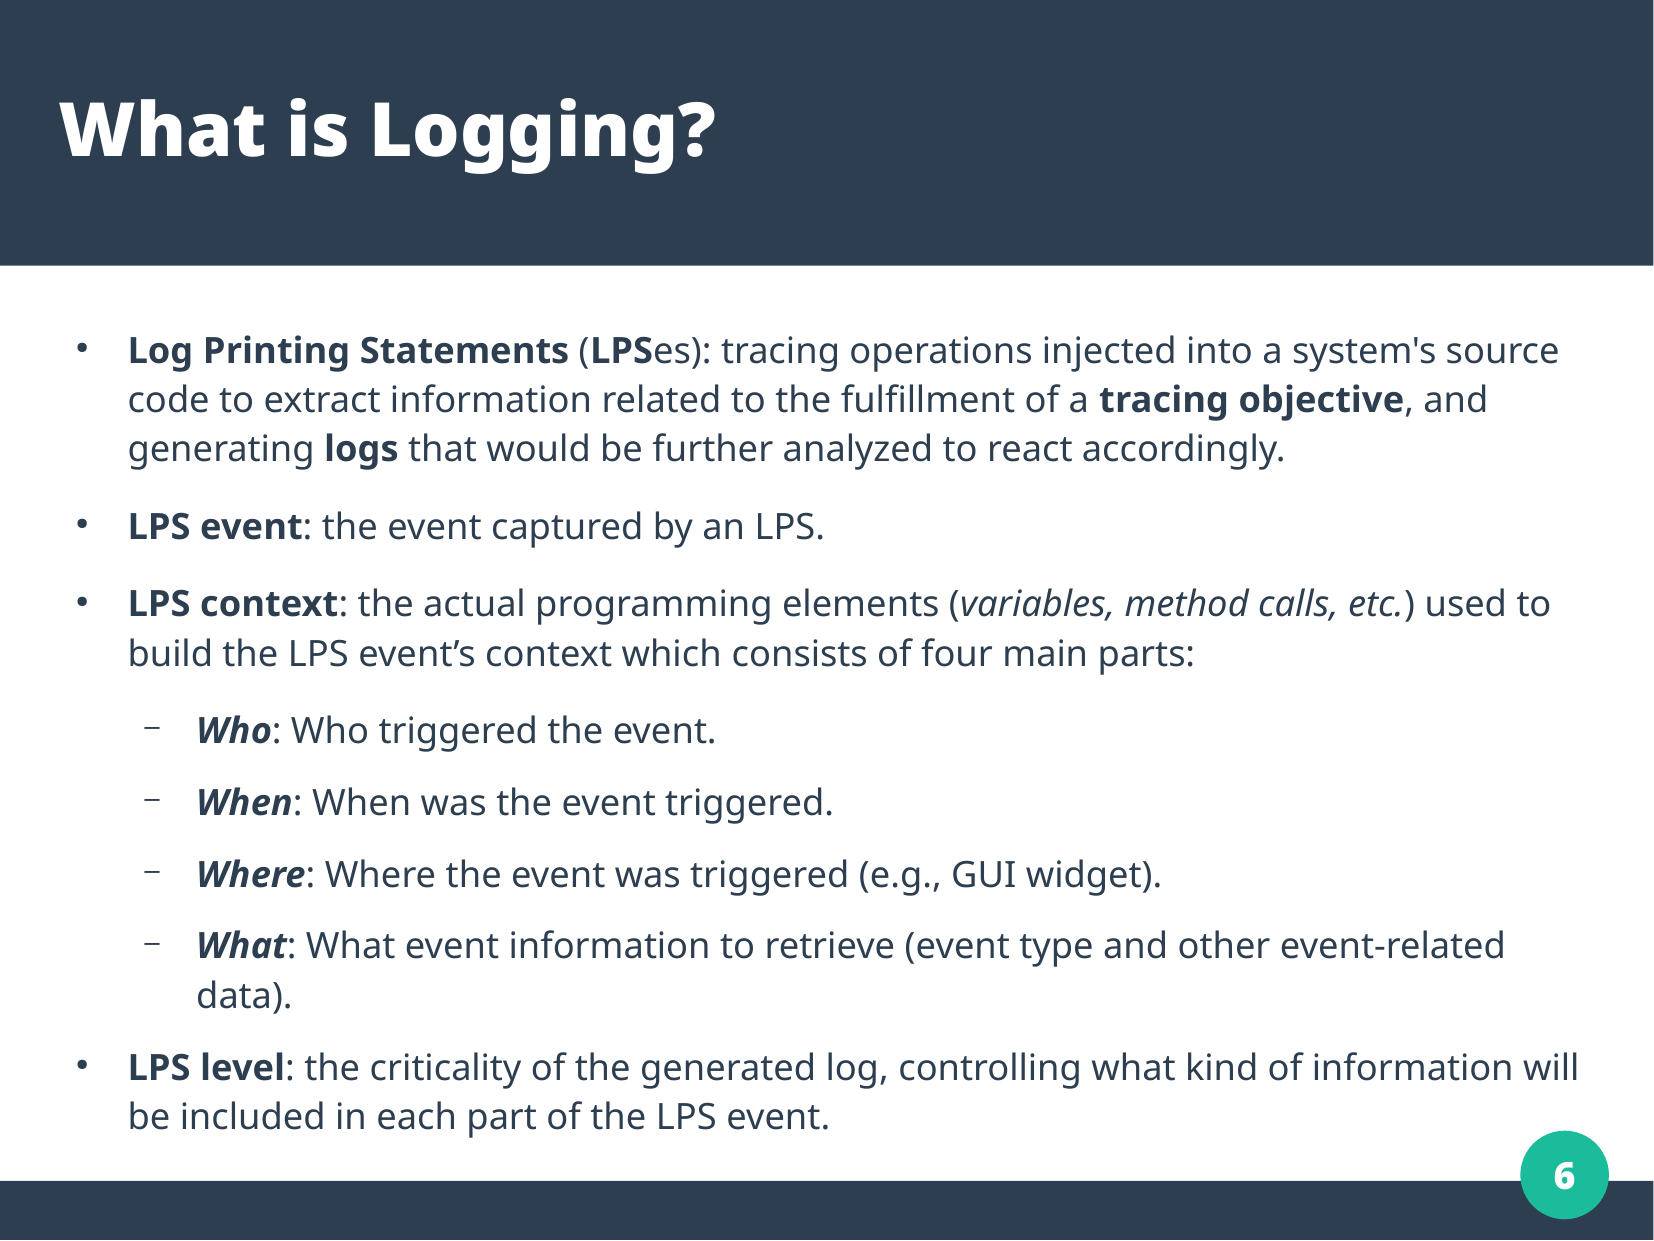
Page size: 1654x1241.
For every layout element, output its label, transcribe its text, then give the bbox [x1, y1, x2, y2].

list Log Printing Statements (LPSes): tracing operations injected into a system's source code to extract information related to the fulfillment of a tracing objective, and generating logs that would be further analyzed to react accordingly. LPS event: the event captured by an LPS. LPS context: the actual programming elements (variables, method calls, etc.) used to build the LPS event’s context which consists of four main parts: Who: Who triggered the event. When: When was the event triggered. Where: Where the event was triggered (e.g., GUI widget). What: What event information to retrieve (event type and other event-related data). LPS level: the criticality of the generated log, controlling what kind of information will be included in each part of the LPS event. [58, 324, 1595, 1152]
title What is Logging? [58, 49, 1595, 207]
